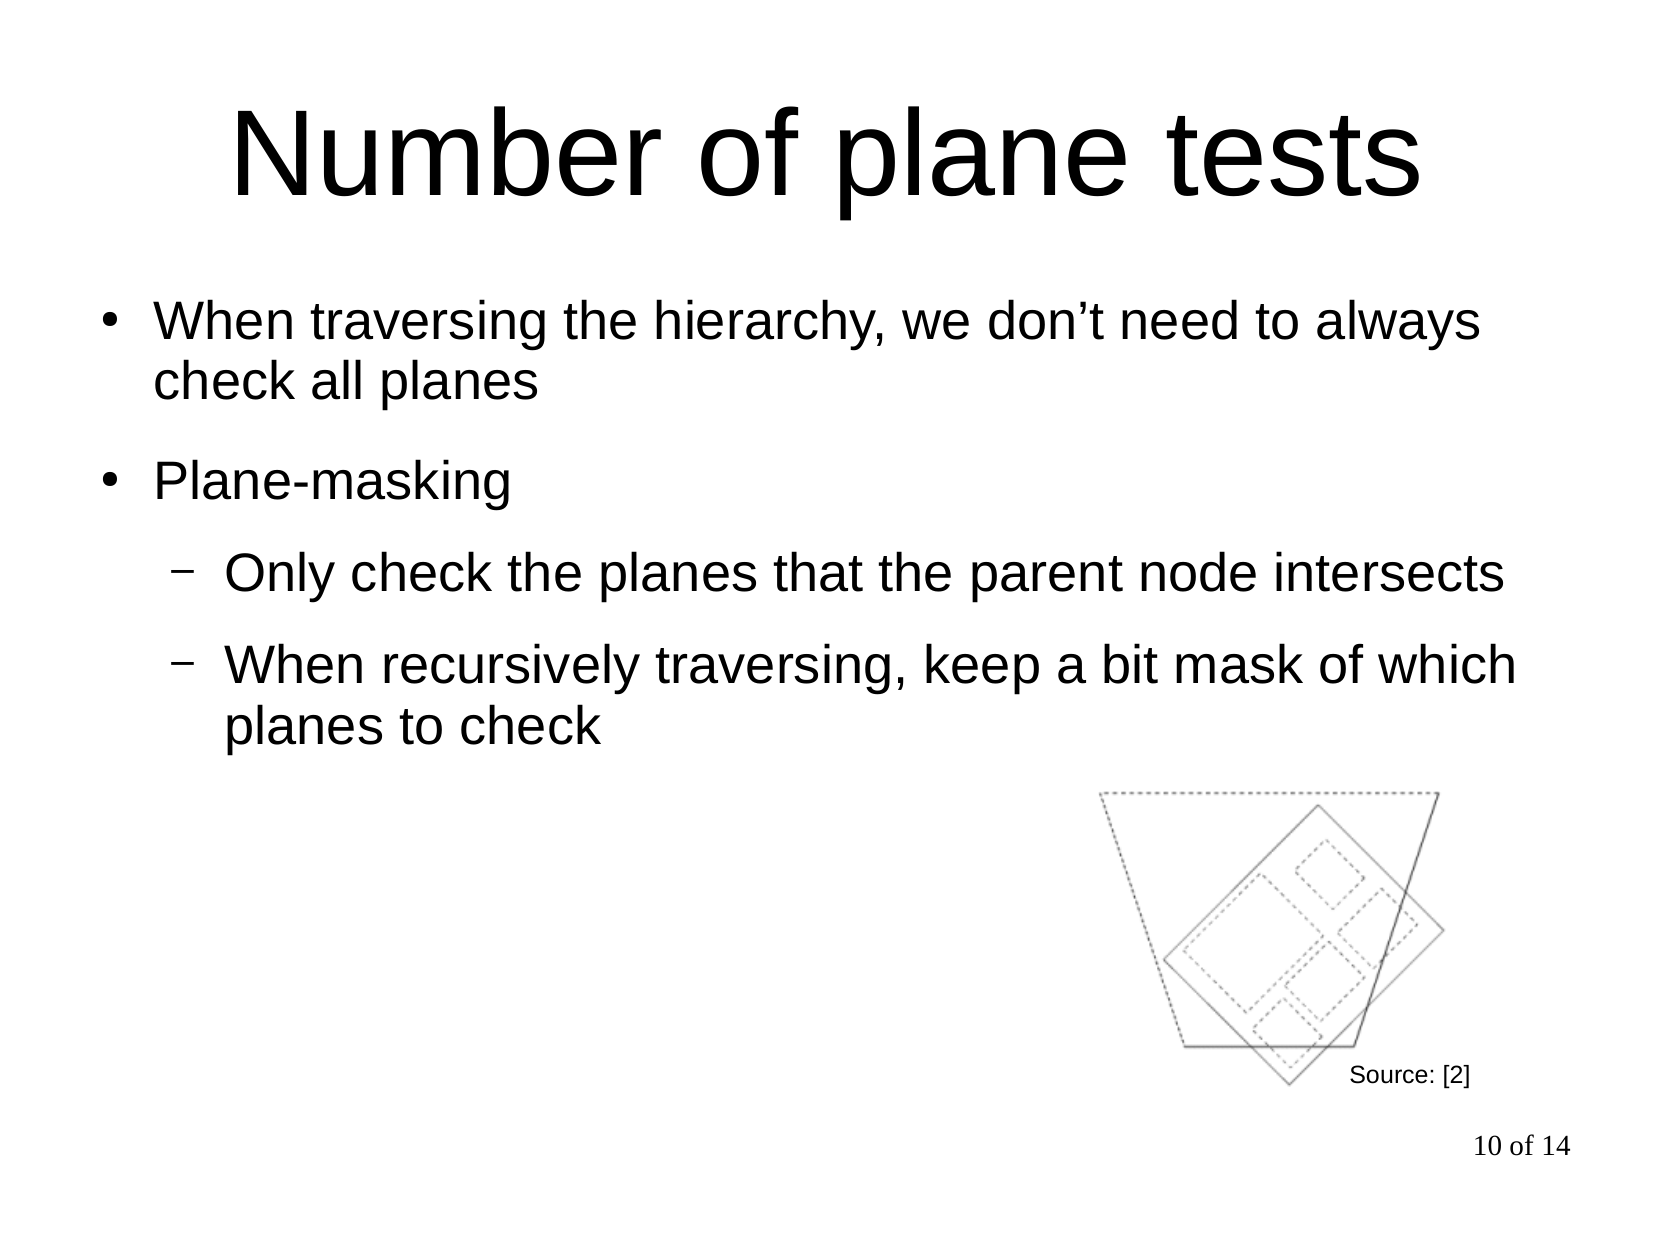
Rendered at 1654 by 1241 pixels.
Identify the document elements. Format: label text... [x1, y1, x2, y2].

list When traversing the hierarchy, we don’t need to always check all planes Plane-masking Only check the planes that the parent node intersects When recursively traversing, keep a bit mask of which planes to check [82, 290, 1571, 1010]
picture [1098, 791, 1446, 1087]
title Number of plane tests [82, 49, 1571, 257]
text_box Source: [2] [1334, 1053, 1548, 1111]
